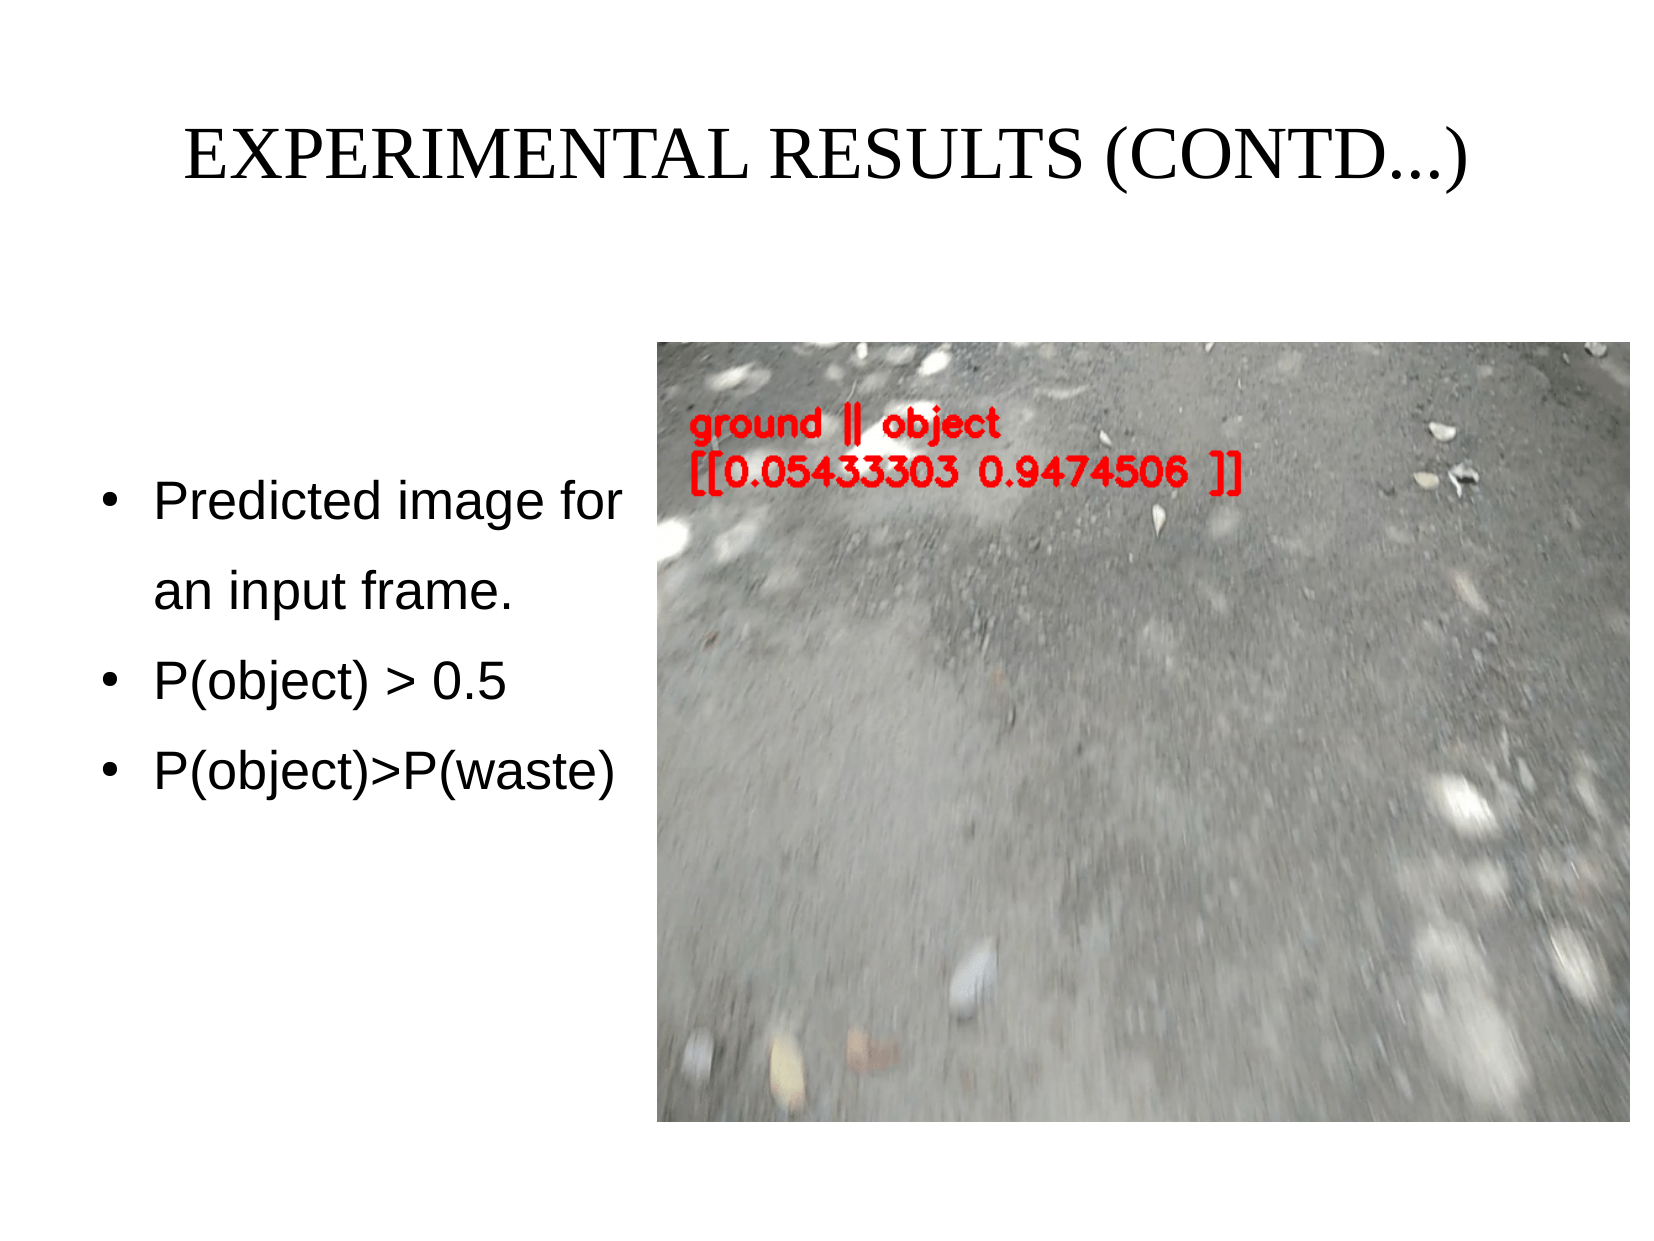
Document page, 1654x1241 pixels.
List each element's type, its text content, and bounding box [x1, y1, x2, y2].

title EXPERIMENTAL RESULTS (CONTD...) [82, 49, 1571, 257]
picture [657, 342, 1630, 1123]
list Predicted image for an input frame. P(object) > 0.5 P(object)>P(waste) [82, 290, 1571, 1010]
